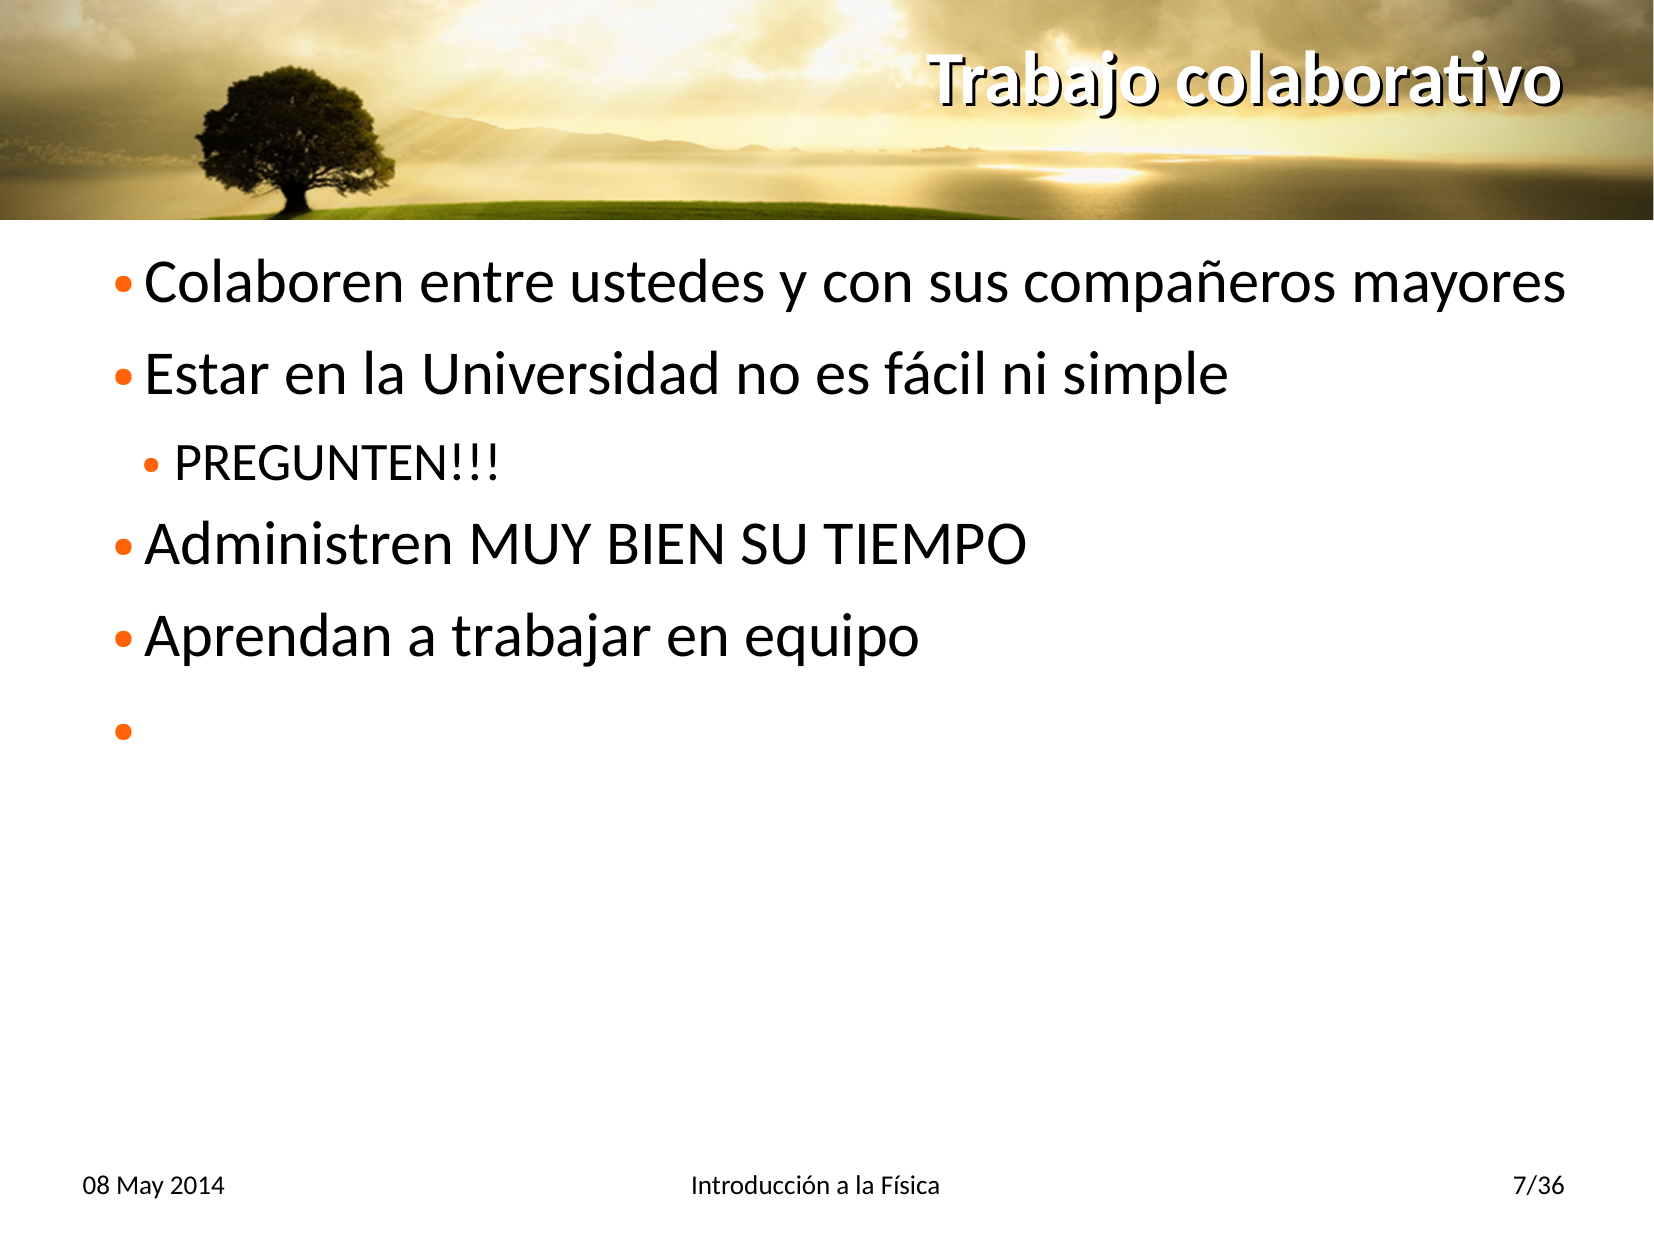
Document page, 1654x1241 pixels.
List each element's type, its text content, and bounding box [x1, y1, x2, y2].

title Trabajo colaborativo [75, 19, 1564, 151]
list Colaboren entre ustedes y con sus compañeros mayores Estar en la Universidad no es fácil ni simple PREGUNTEN!!! Administren MUY BIEN SU TIEMPO Aprendan a trabajar en equipo [82, 255, 1571, 975]
picture [0, 0, 1654, 220]
